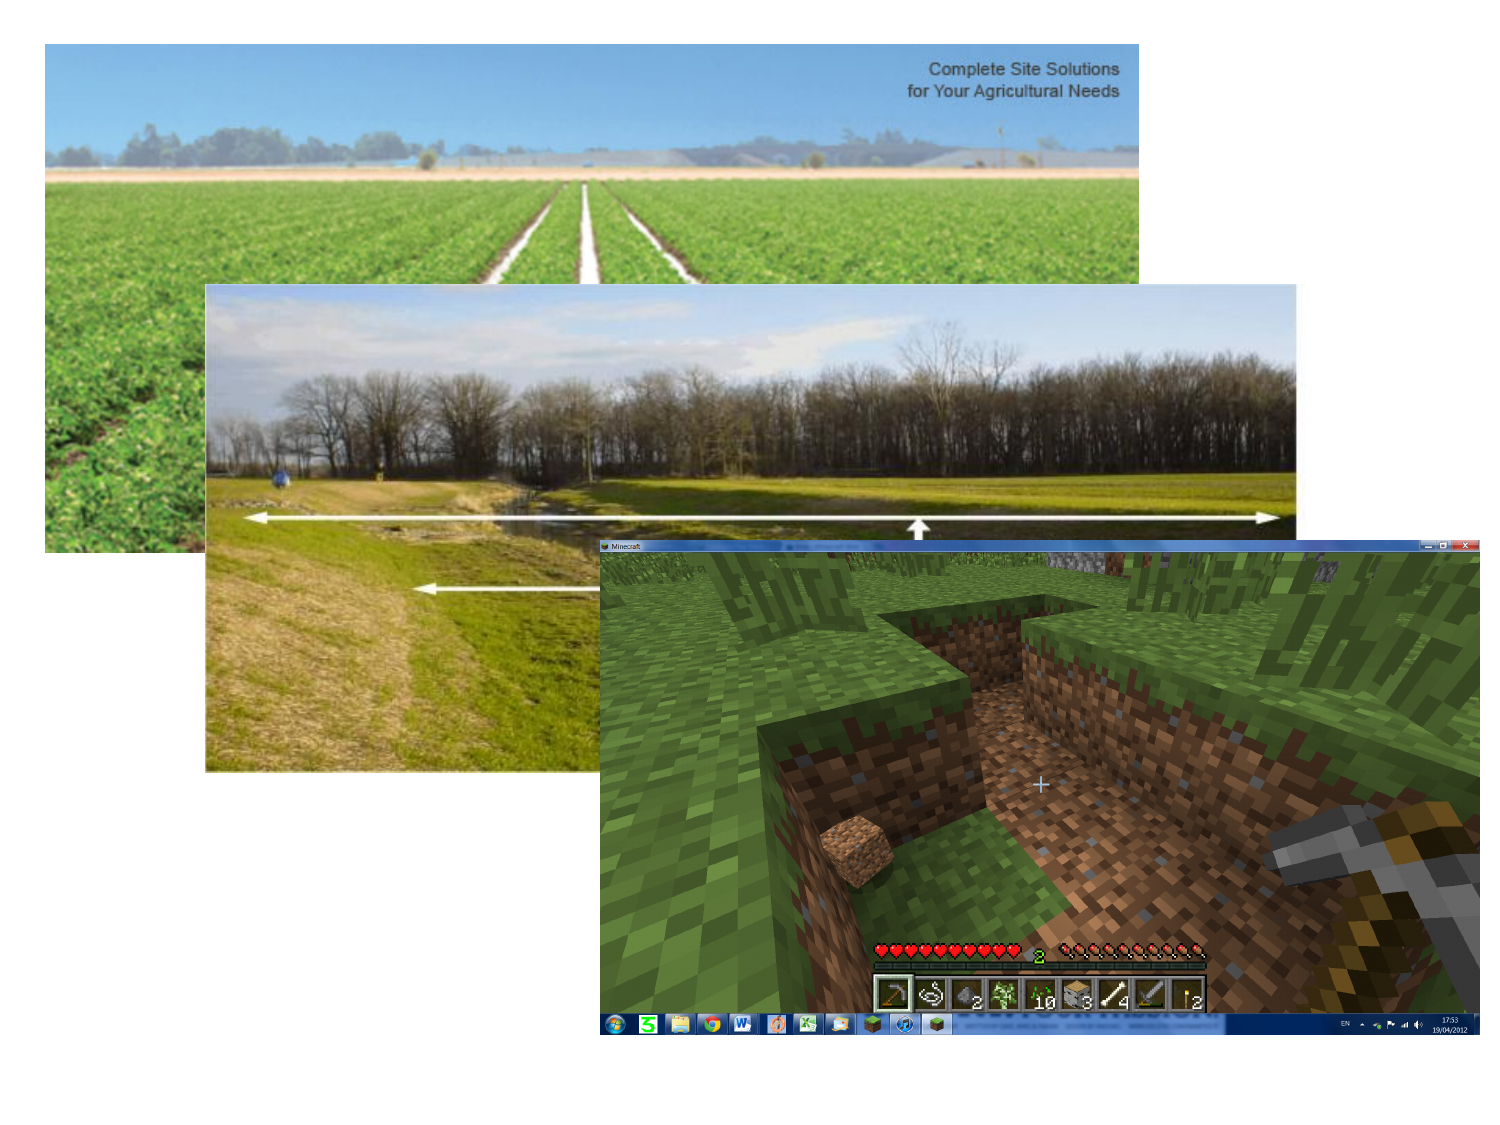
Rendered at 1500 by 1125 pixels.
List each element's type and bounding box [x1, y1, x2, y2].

picture [45, 44, 1480, 1036]
